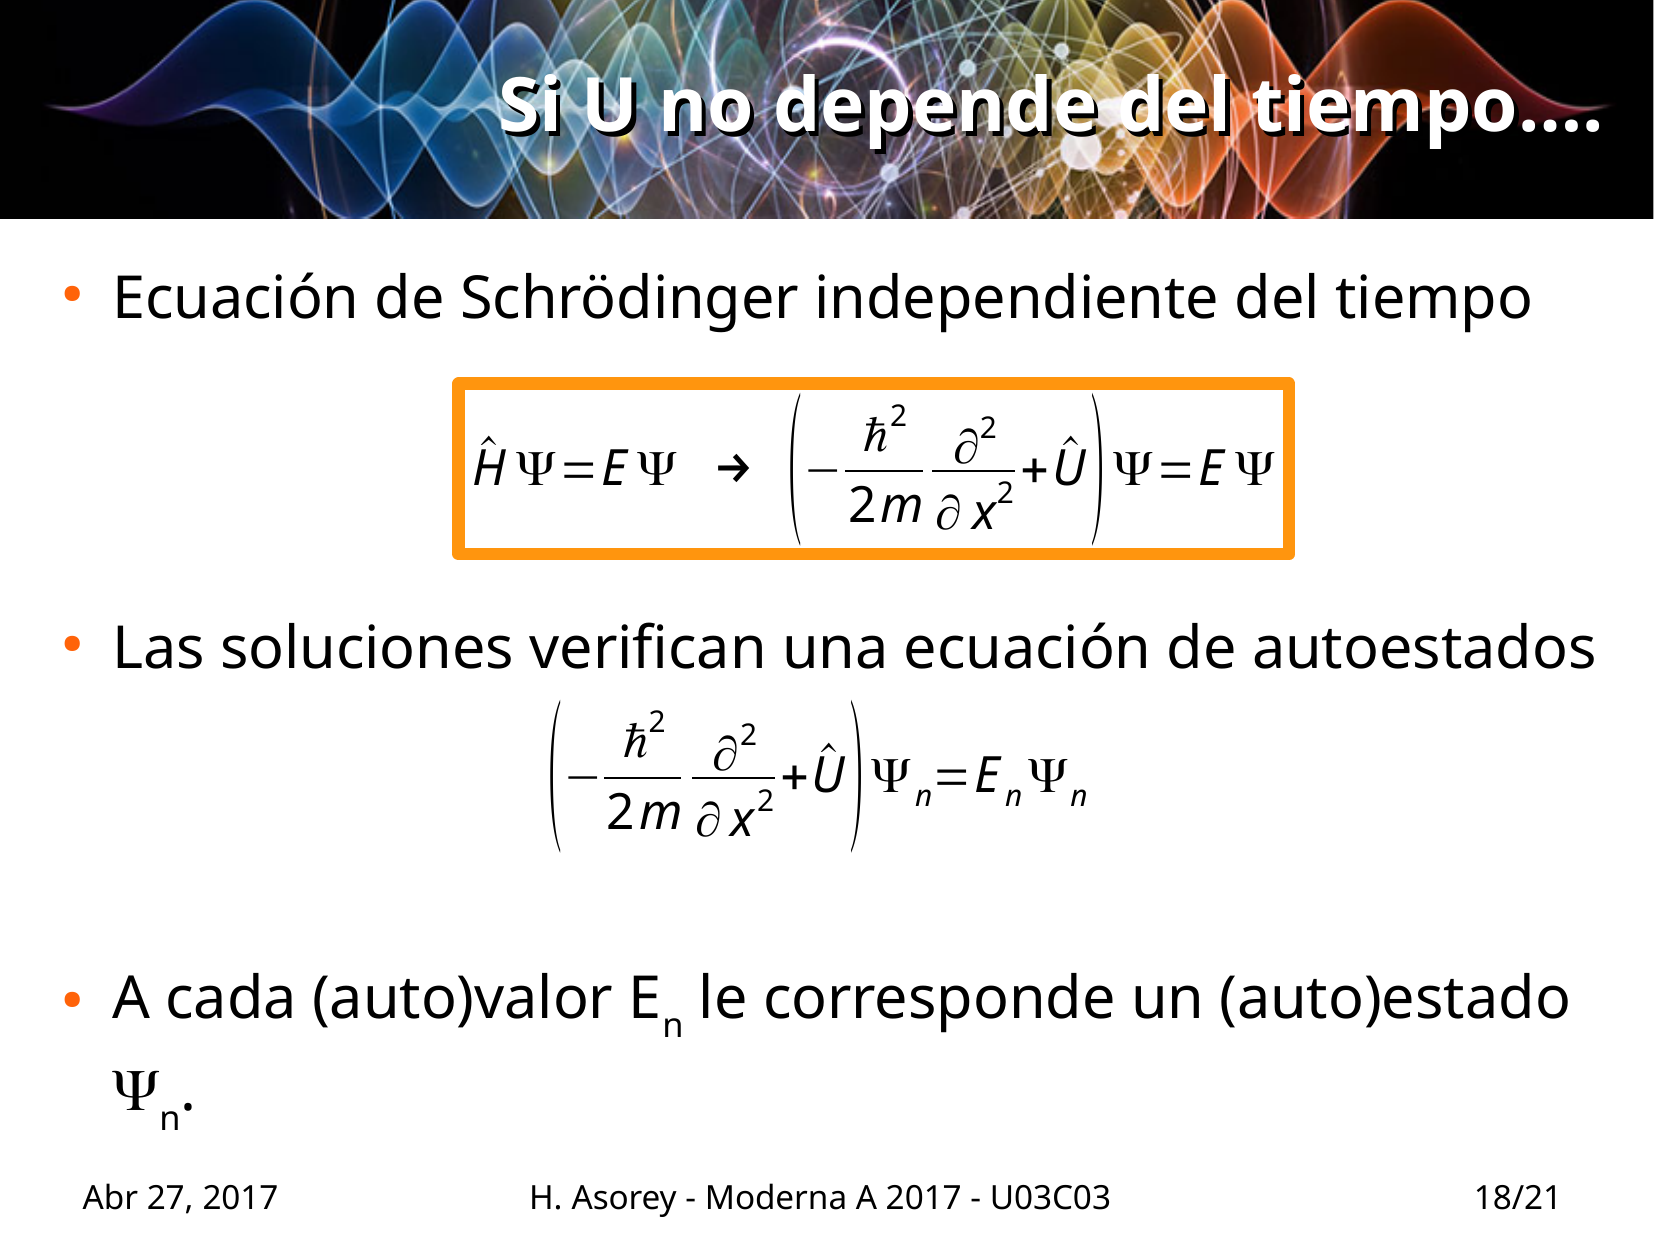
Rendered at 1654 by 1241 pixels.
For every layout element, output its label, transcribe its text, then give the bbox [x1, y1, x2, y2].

list Ecuación de Schrödinger independiente del tiempo Las soluciones verifican una ecuación de autoestados A cada (auto)valor En le corresponde un (auto)estado Yn. [45, 255, 1606, 1156]
chart [540, 697, 1093, 856]
title Si U no depende del tiempo…. [45, 15, 1606, 191]
chart [465, 390, 1283, 548]
picture [0, 0, 1654, 219]
